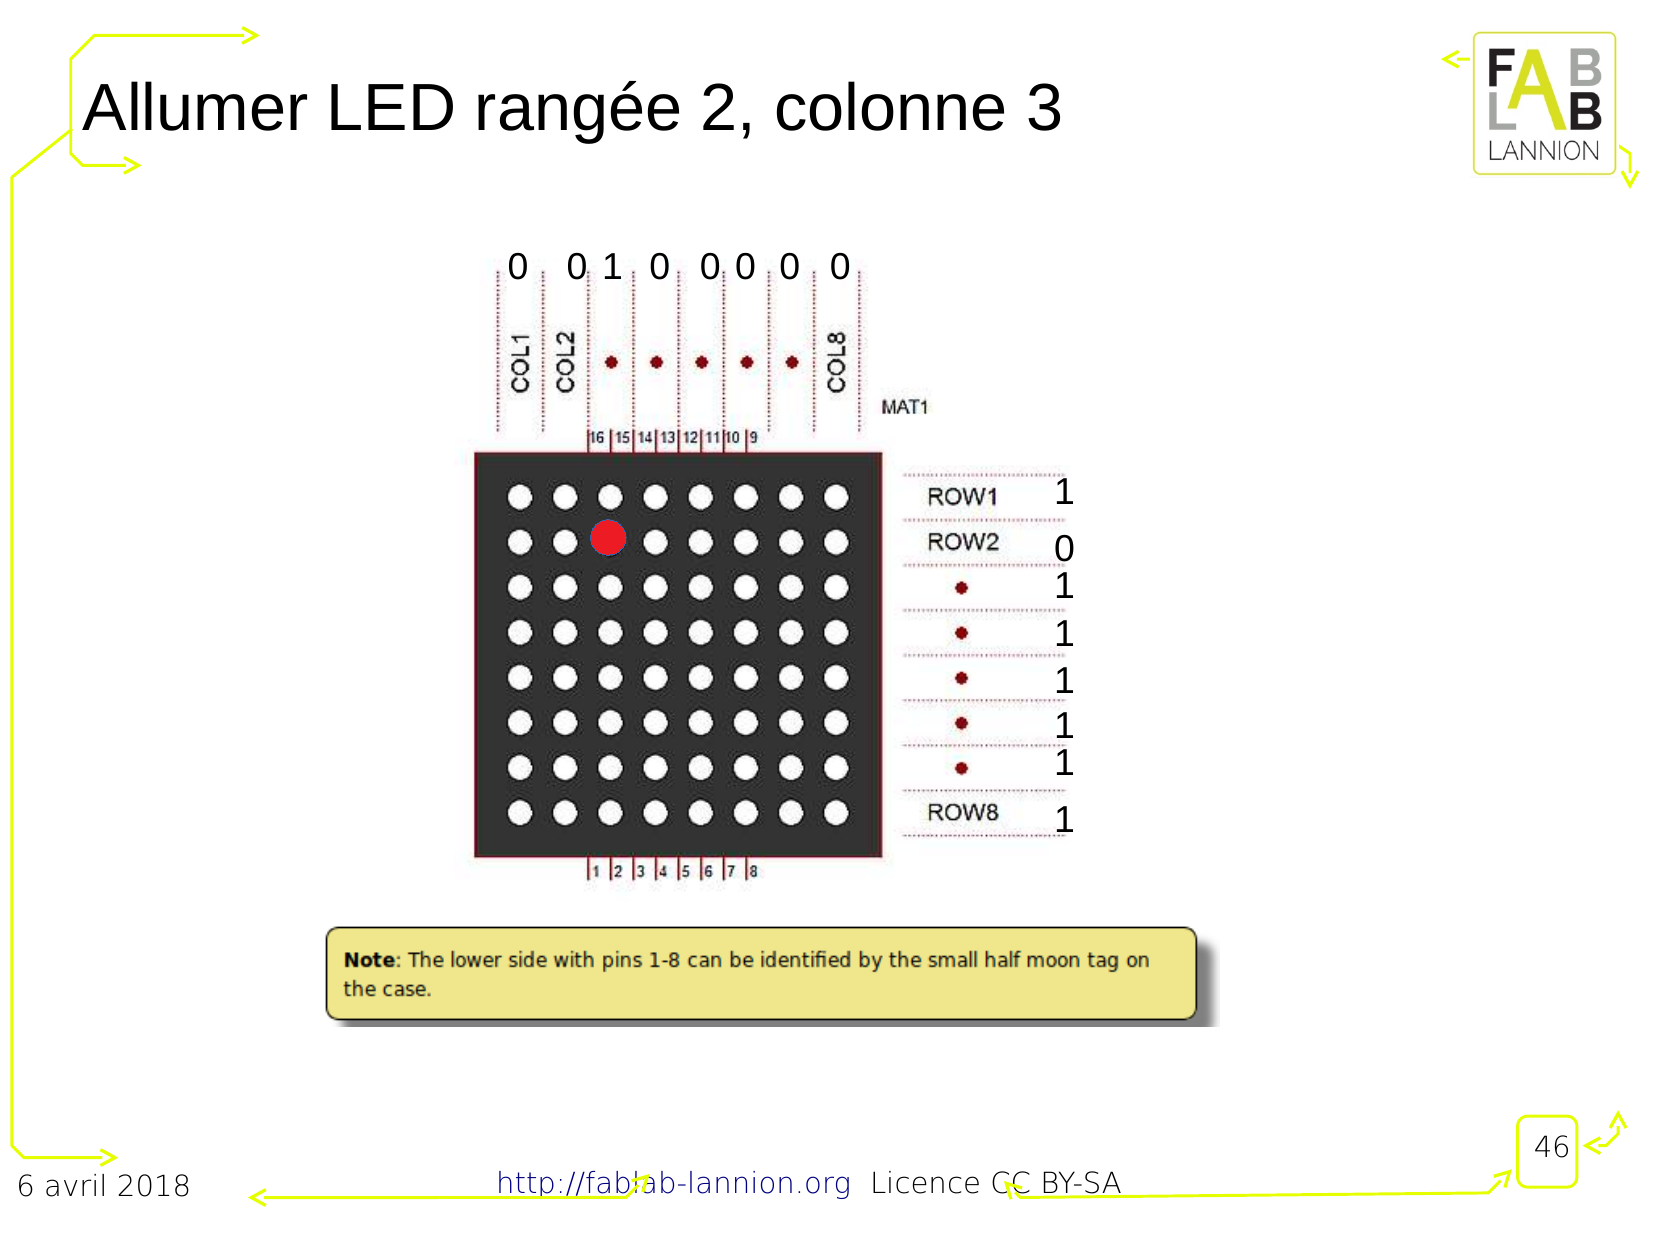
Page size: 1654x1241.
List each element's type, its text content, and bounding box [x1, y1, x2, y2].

text_box 0 [764, 238, 814, 296]
text_box 0 [1039, 520, 1087, 557]
picture [318, 256, 1220, 1027]
text_box 1 [1039, 734, 1090, 791]
text_box 1 [603, 238, 634, 296]
text_box 1 [1039, 462, 1090, 520]
text_box 1 [1039, 557, 1090, 604]
text_box 0 [492, 238, 544, 296]
text_box [590, 519, 627, 556]
text_box 0 [551, 238, 603, 296]
text_box 0 [814, 238, 866, 296]
text_box 1 [1039, 604, 1090, 651]
text_box 1 [1039, 696, 1090, 734]
text_box 0 [634, 238, 685, 296]
picture [1470, 29, 1619, 178]
text_box 0 [685, 238, 720, 296]
text_box 0 [720, 238, 764, 296]
text_box 1 [1039, 651, 1090, 696]
text_box 1 [1039, 791, 1090, 849]
title Allumer LED rangée 2, colonne 3 [82, 49, 1441, 166]
